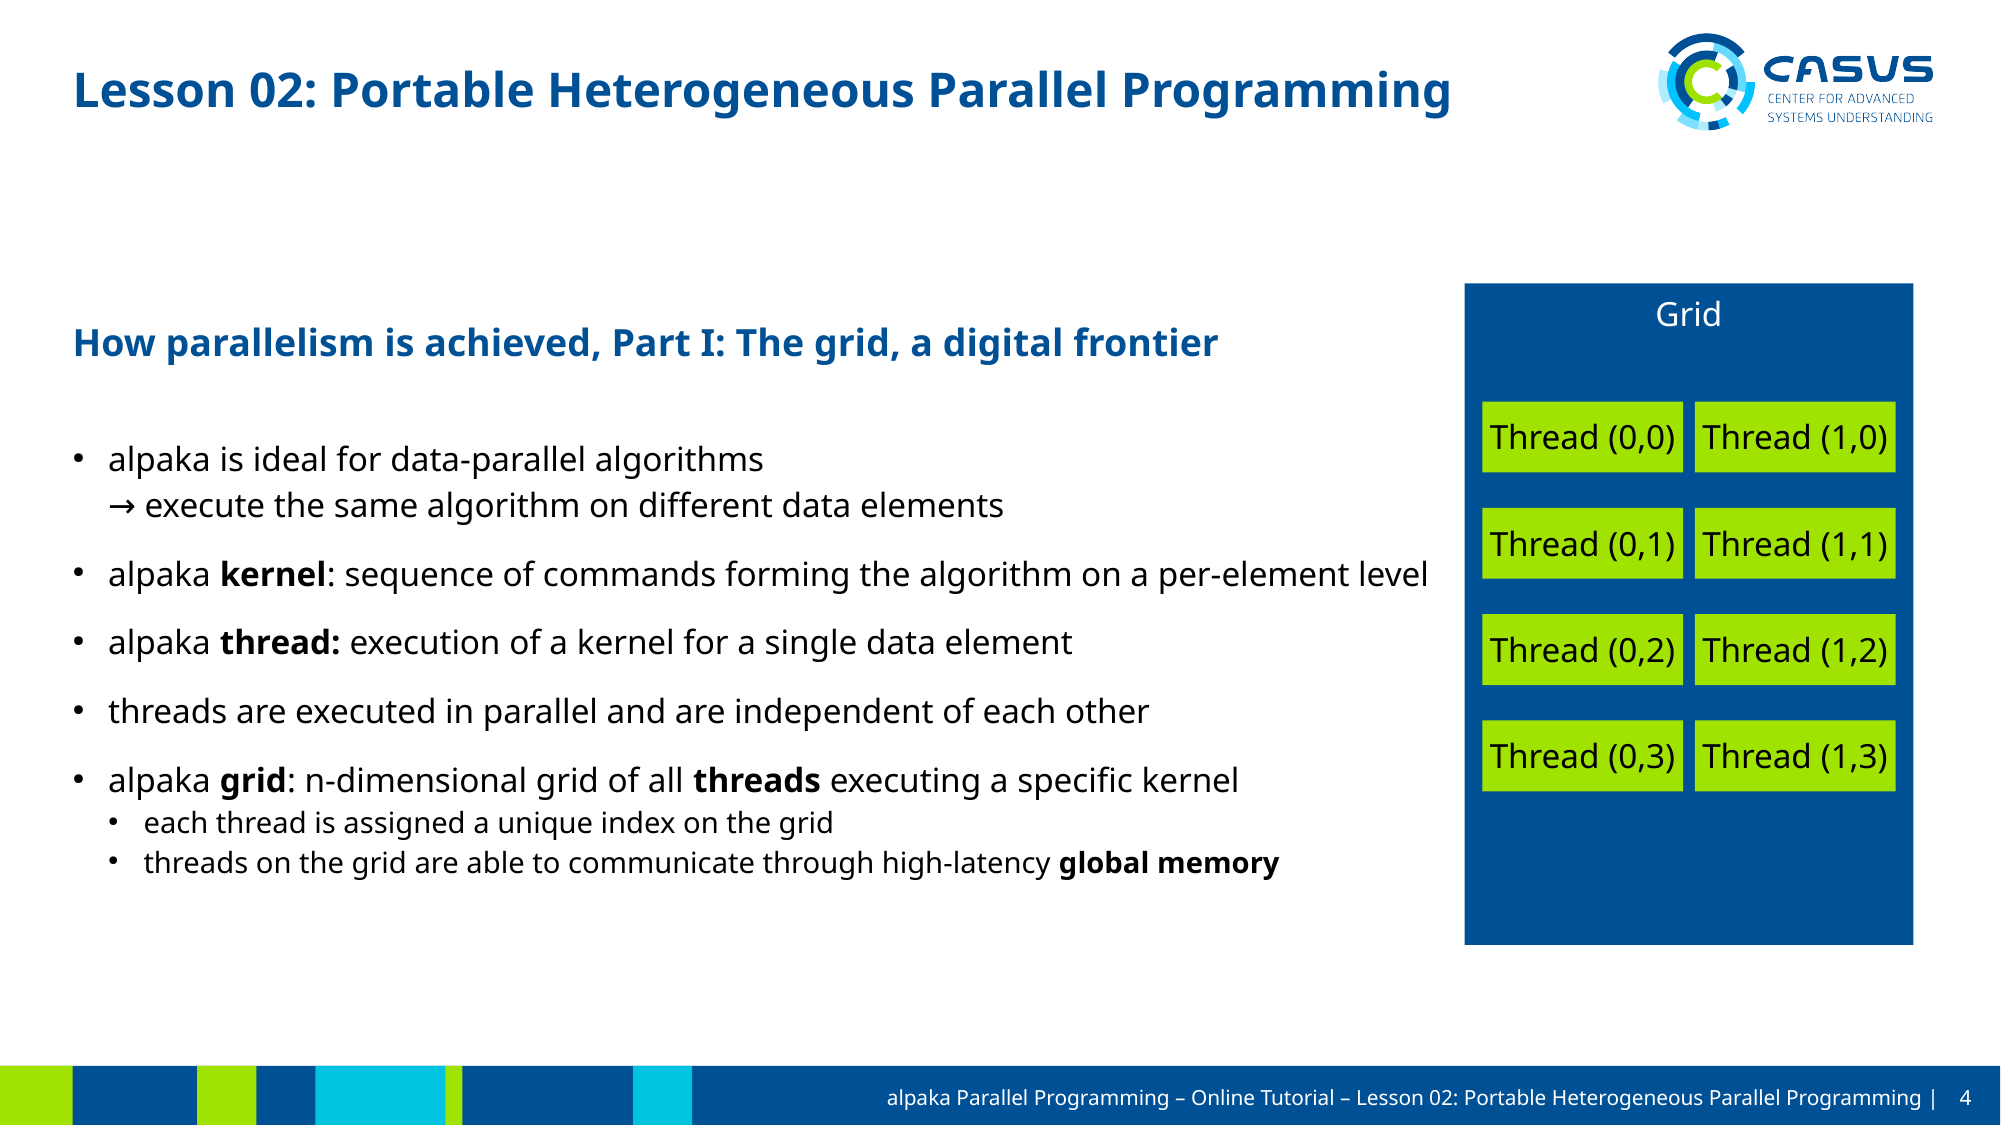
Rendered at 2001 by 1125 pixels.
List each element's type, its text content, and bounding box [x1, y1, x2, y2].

text_box Thread (1,1) [1694, 507, 1896, 579]
text_box Thread (0,1) [1482, 507, 1684, 579]
text_box Thread (0,3) [1482, 720, 1684, 792]
title Lesson 02: Portable Heterogeneous Parallel Programming [72, 54, 1620, 123]
text_box Thread (1,2) [1694, 614, 1896, 686]
picture [1658, 33, 1933, 131]
list How parallelism is achieved, Part I: The grid, a digital frontier alpaka is ideal for data-parallel algorithms → execute the same algorithm on different data elements alpaka kernel: sequence of commands forming the algorithm on a per-element level alpaka thread: execution of a kernel for a single data element threads are executed in parallel and are independent of each other alpaka grid: n-dimensional grid of all threads executing a specific kernel each thread is assigned a unique index on the grid threads on the grid are able to communicate through high-latency global memory [72, 316, 1620, 979]
text_box Thread (1,3) [1694, 720, 1896, 792]
text_box Thread (0,2) [1482, 614, 1684, 686]
text_box Thread (0,0) [1482, 401, 1684, 473]
text_box Thread (1,0) [1694, 401, 1896, 473]
text_box Grid [1464, 283, 1914, 945]
